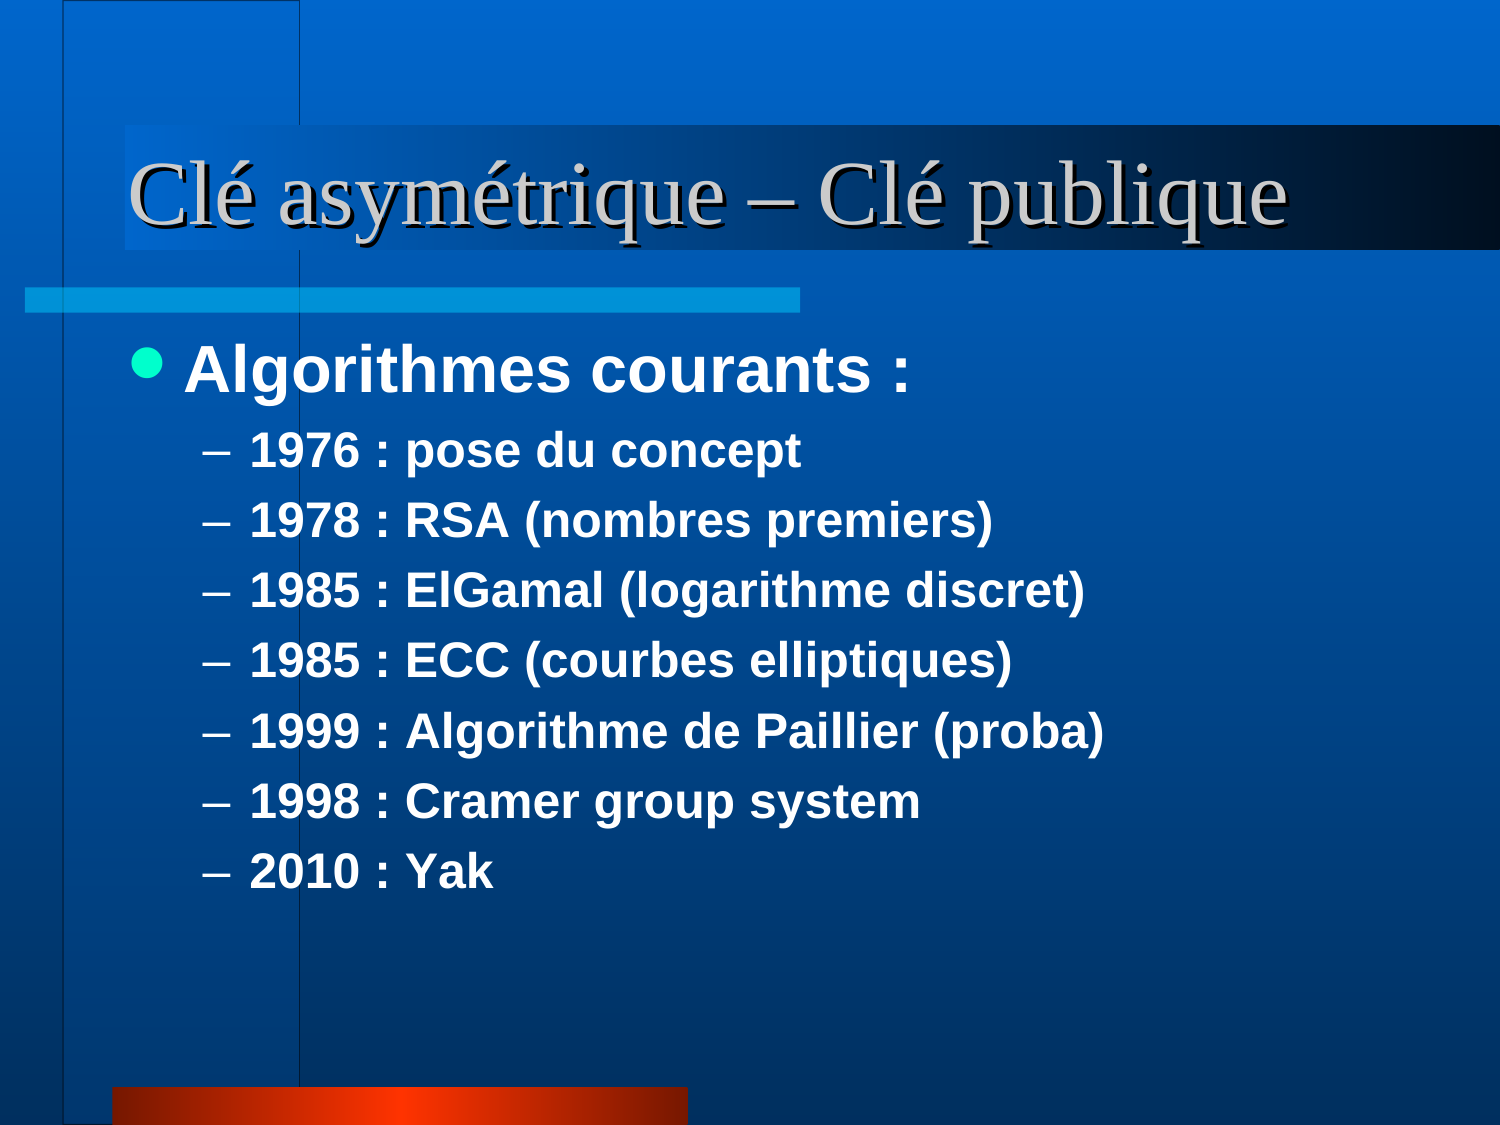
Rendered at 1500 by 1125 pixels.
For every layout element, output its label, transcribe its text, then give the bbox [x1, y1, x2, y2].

title Clé asymétrique – Clé publique [112, 99, 1388, 288]
list Algorithmes courants : 1976 : pose du concept 1978 : RSA (nombres premiers) 1985 : ElGamal (logarithme discret) 1985 : ECC (courbes elliptiques) 1999 : Algorithme de Paillier (proba) 1998 : Cramer group system 2010 : Yak [112, 324, 1388, 1001]
